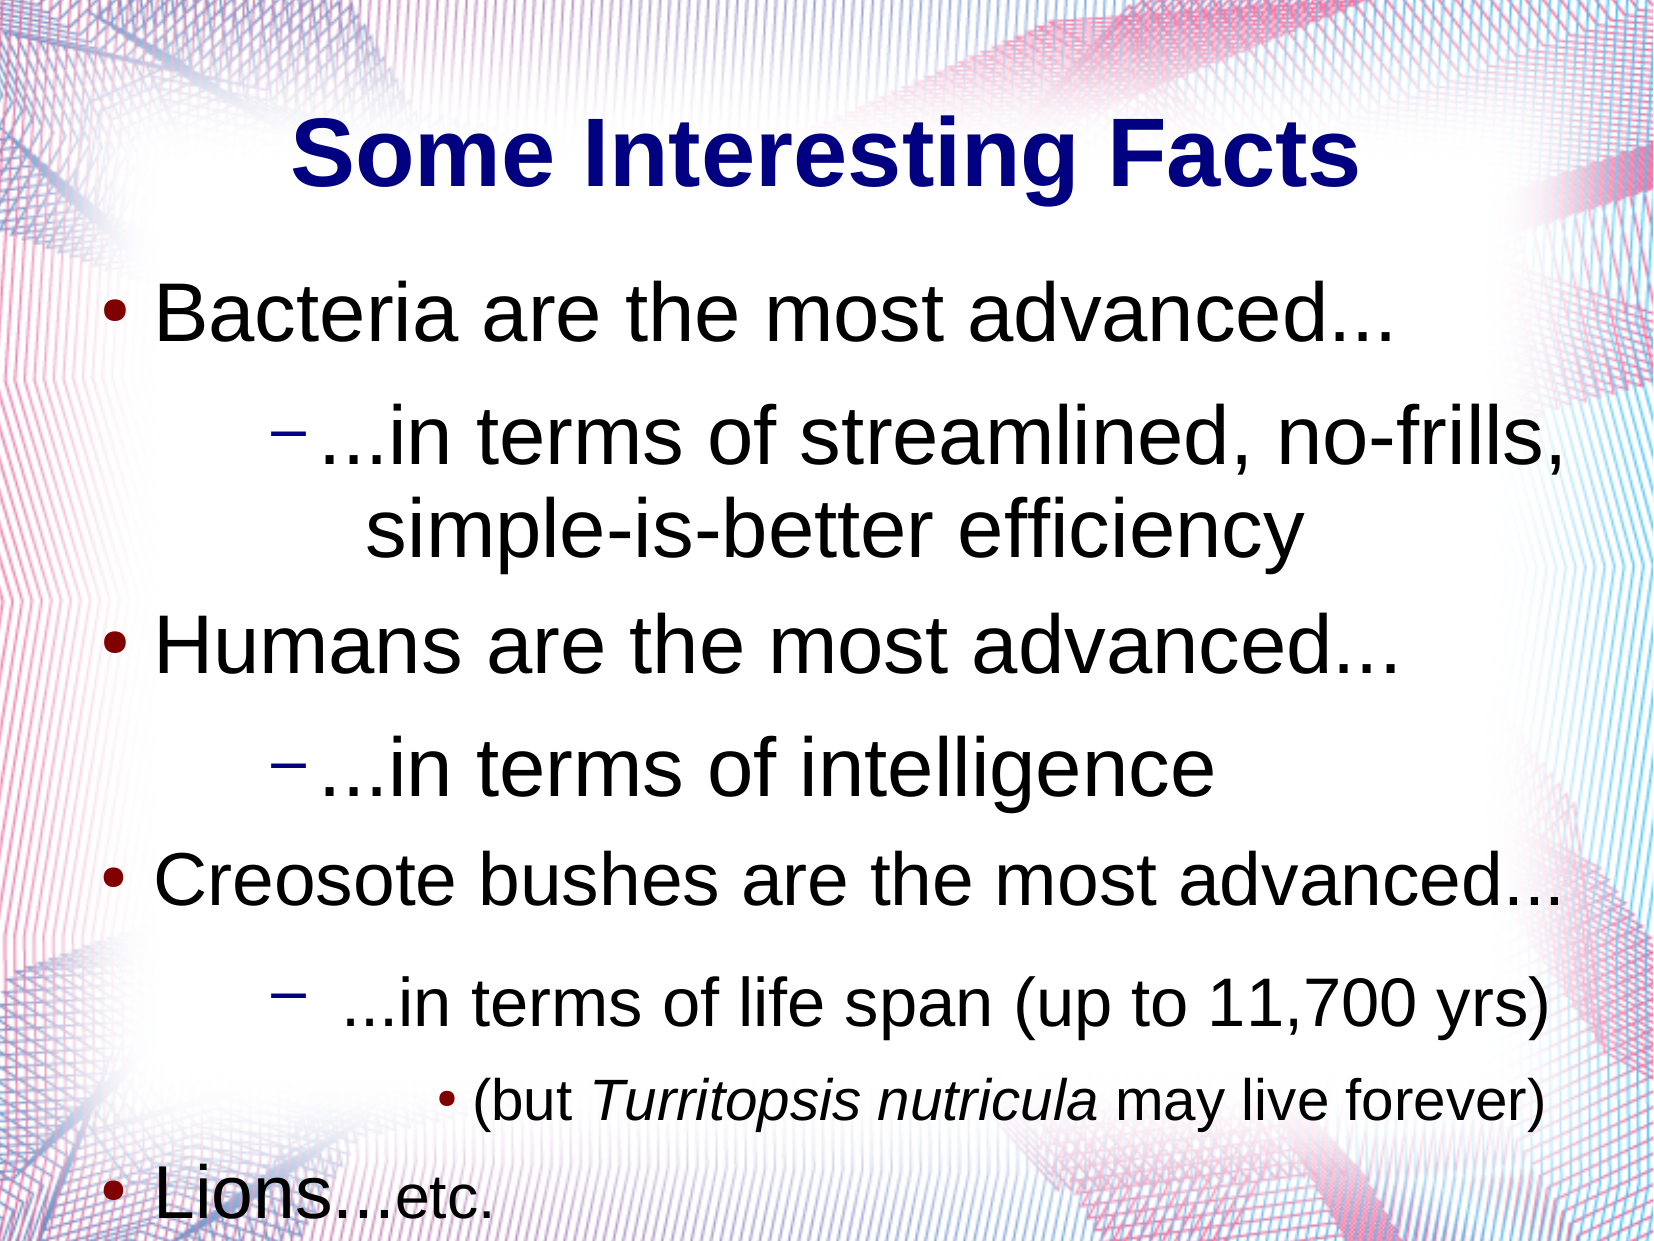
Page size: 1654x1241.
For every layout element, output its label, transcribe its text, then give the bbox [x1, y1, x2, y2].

title Some Interesting Facts [82, 49, 1571, 257]
picture [0, 0, 1654, 1241]
list Bacteria are the most advanced... ...in terms of streamlined, no-frills, simple-is-better efficiency Humans are the most advanced... ...in terms of intelligence Creosote bushes are the most advanced... ...in terms of life span (up to 11,700 yrs) (but Turritopsis nutricula may live forever) Lions...etc. [82, 266, 1571, 1241]
